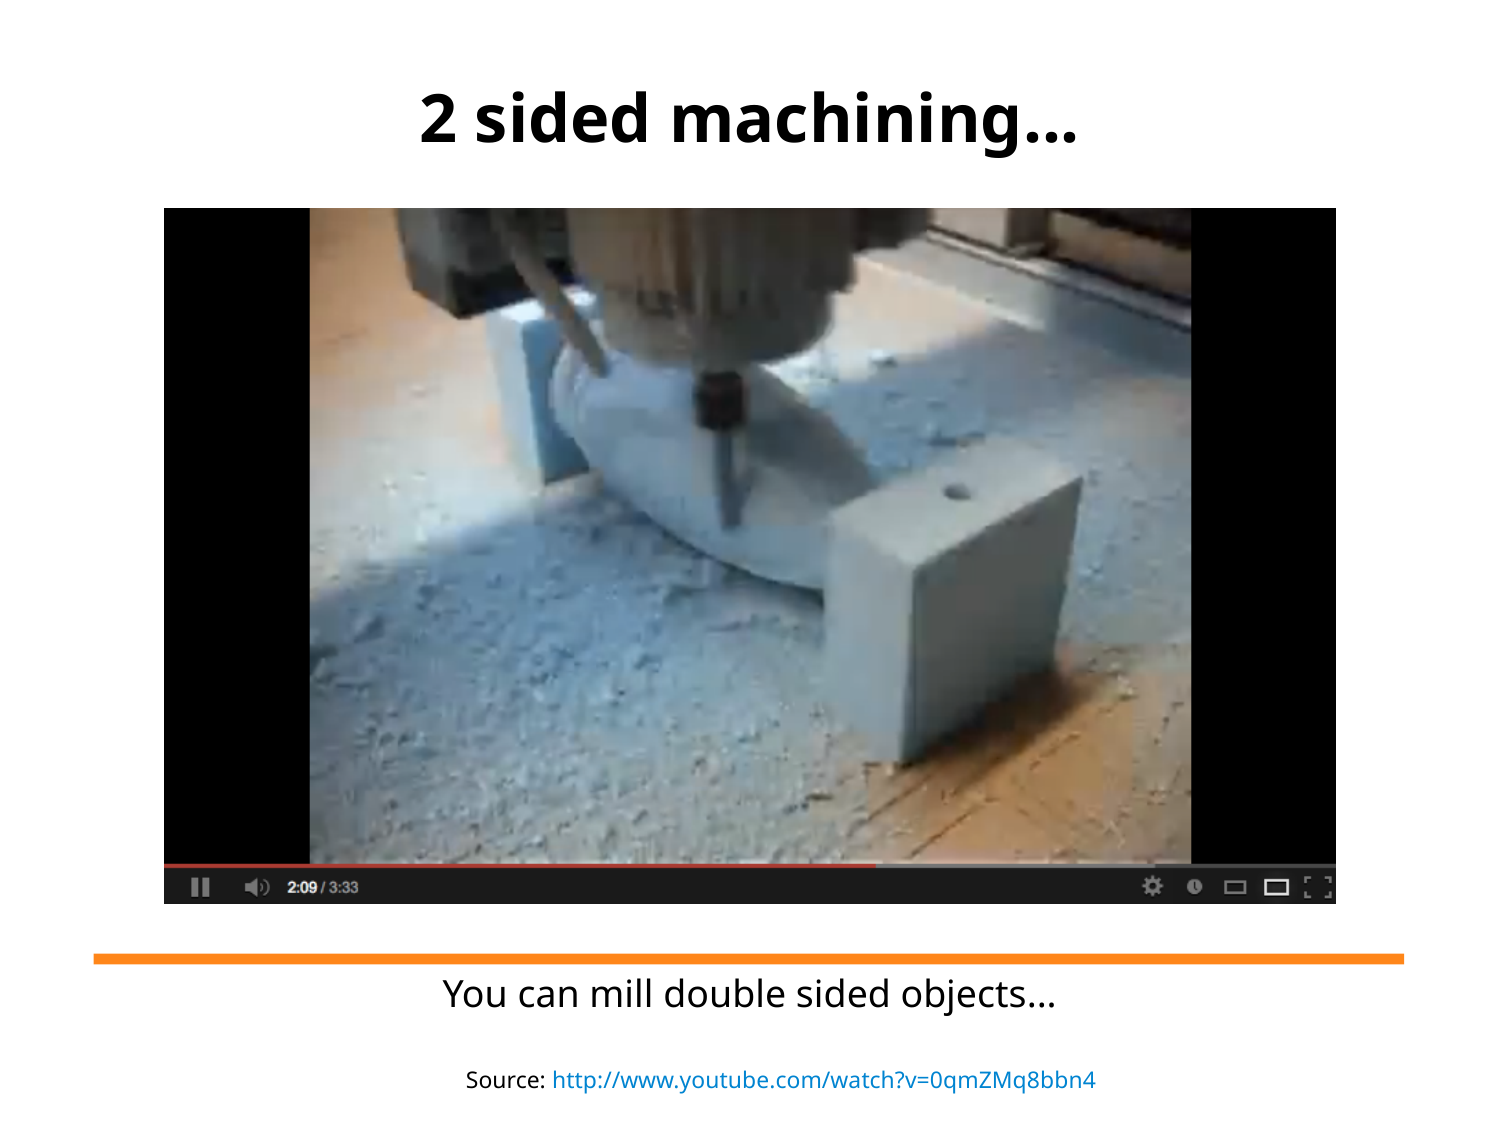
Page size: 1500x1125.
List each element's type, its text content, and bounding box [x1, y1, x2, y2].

text_box You can mill double sided objects... [73, 960, 1427, 1024]
title 2 sided machining... [75, 44, 1426, 188]
text_box Source: http://www.youtube.com/watch?v=0qmZMq8bbn4 [451, 1056, 1049, 1101]
picture [0, 0, 1500, 1125]
